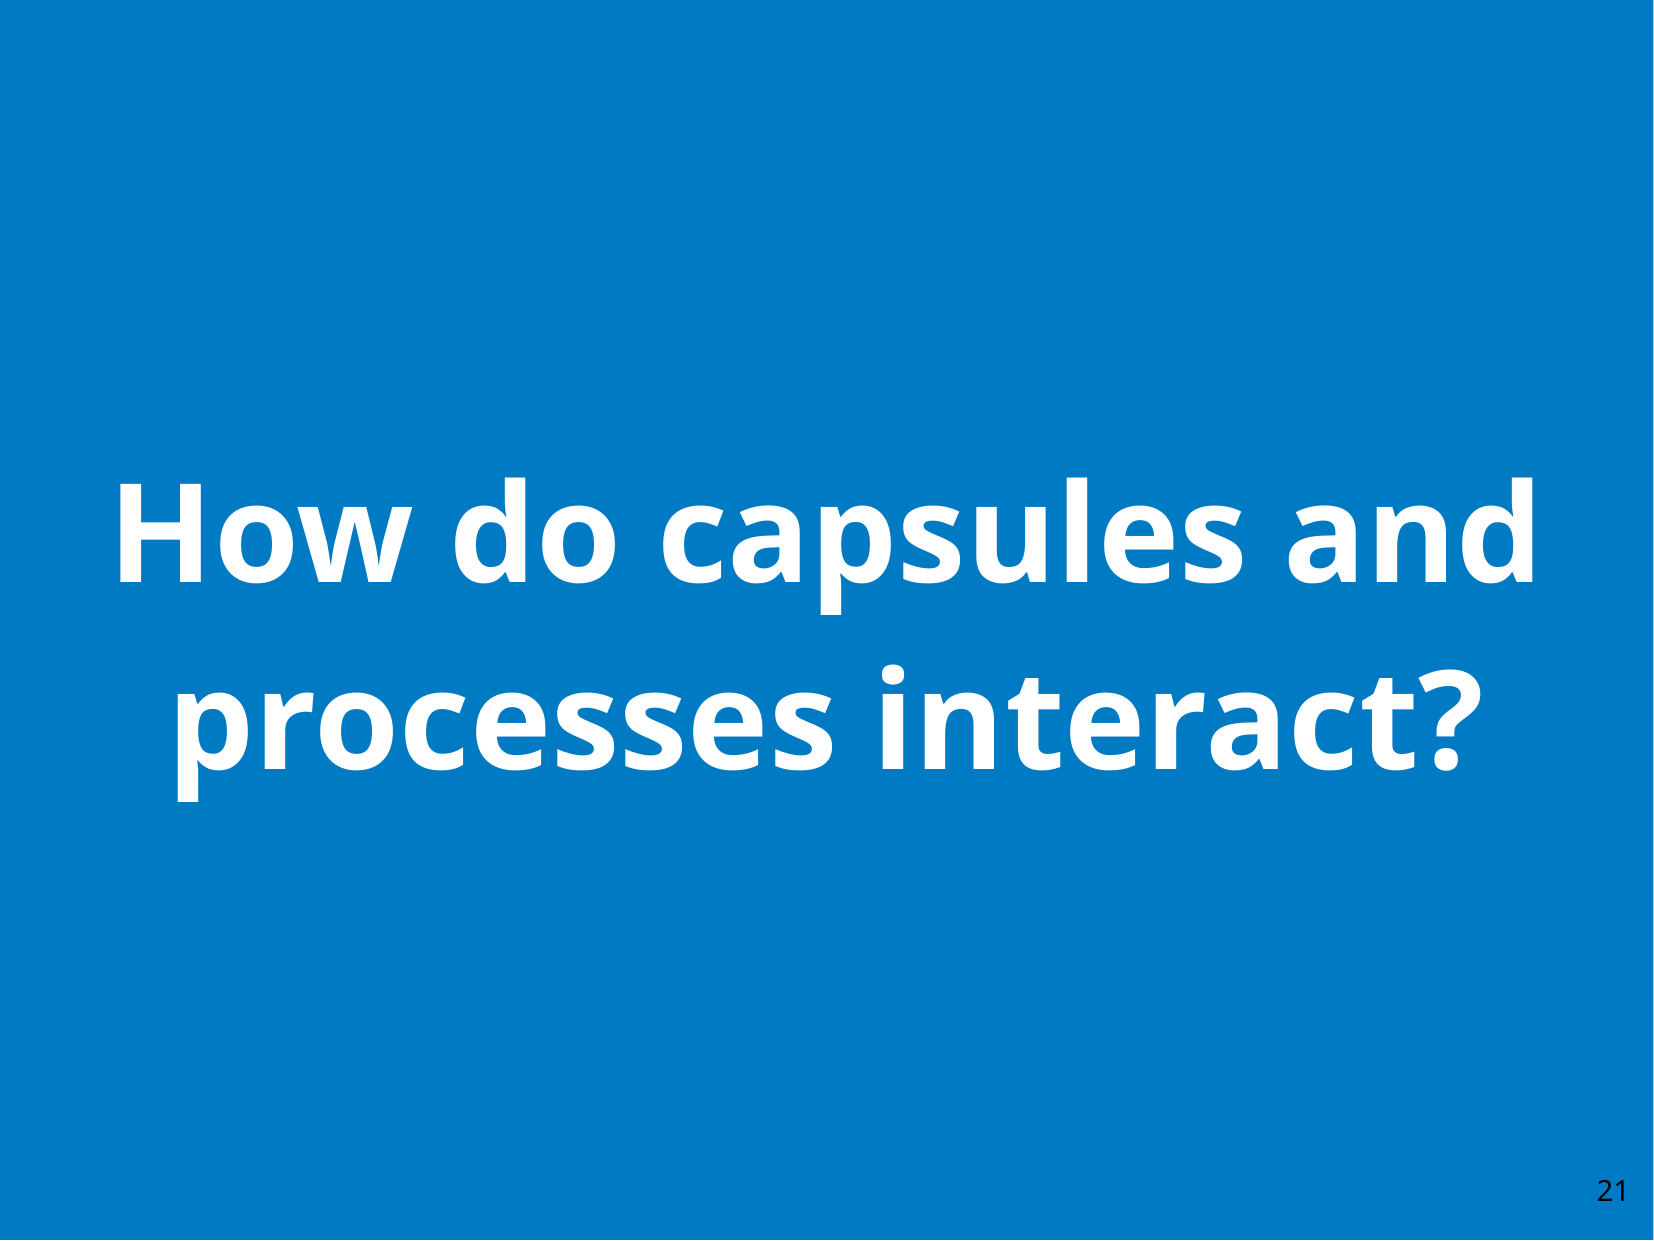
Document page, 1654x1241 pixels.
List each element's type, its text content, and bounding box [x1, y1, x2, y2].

text_box How do capsules and processes interact? [0, 0, 1654, 1241]
